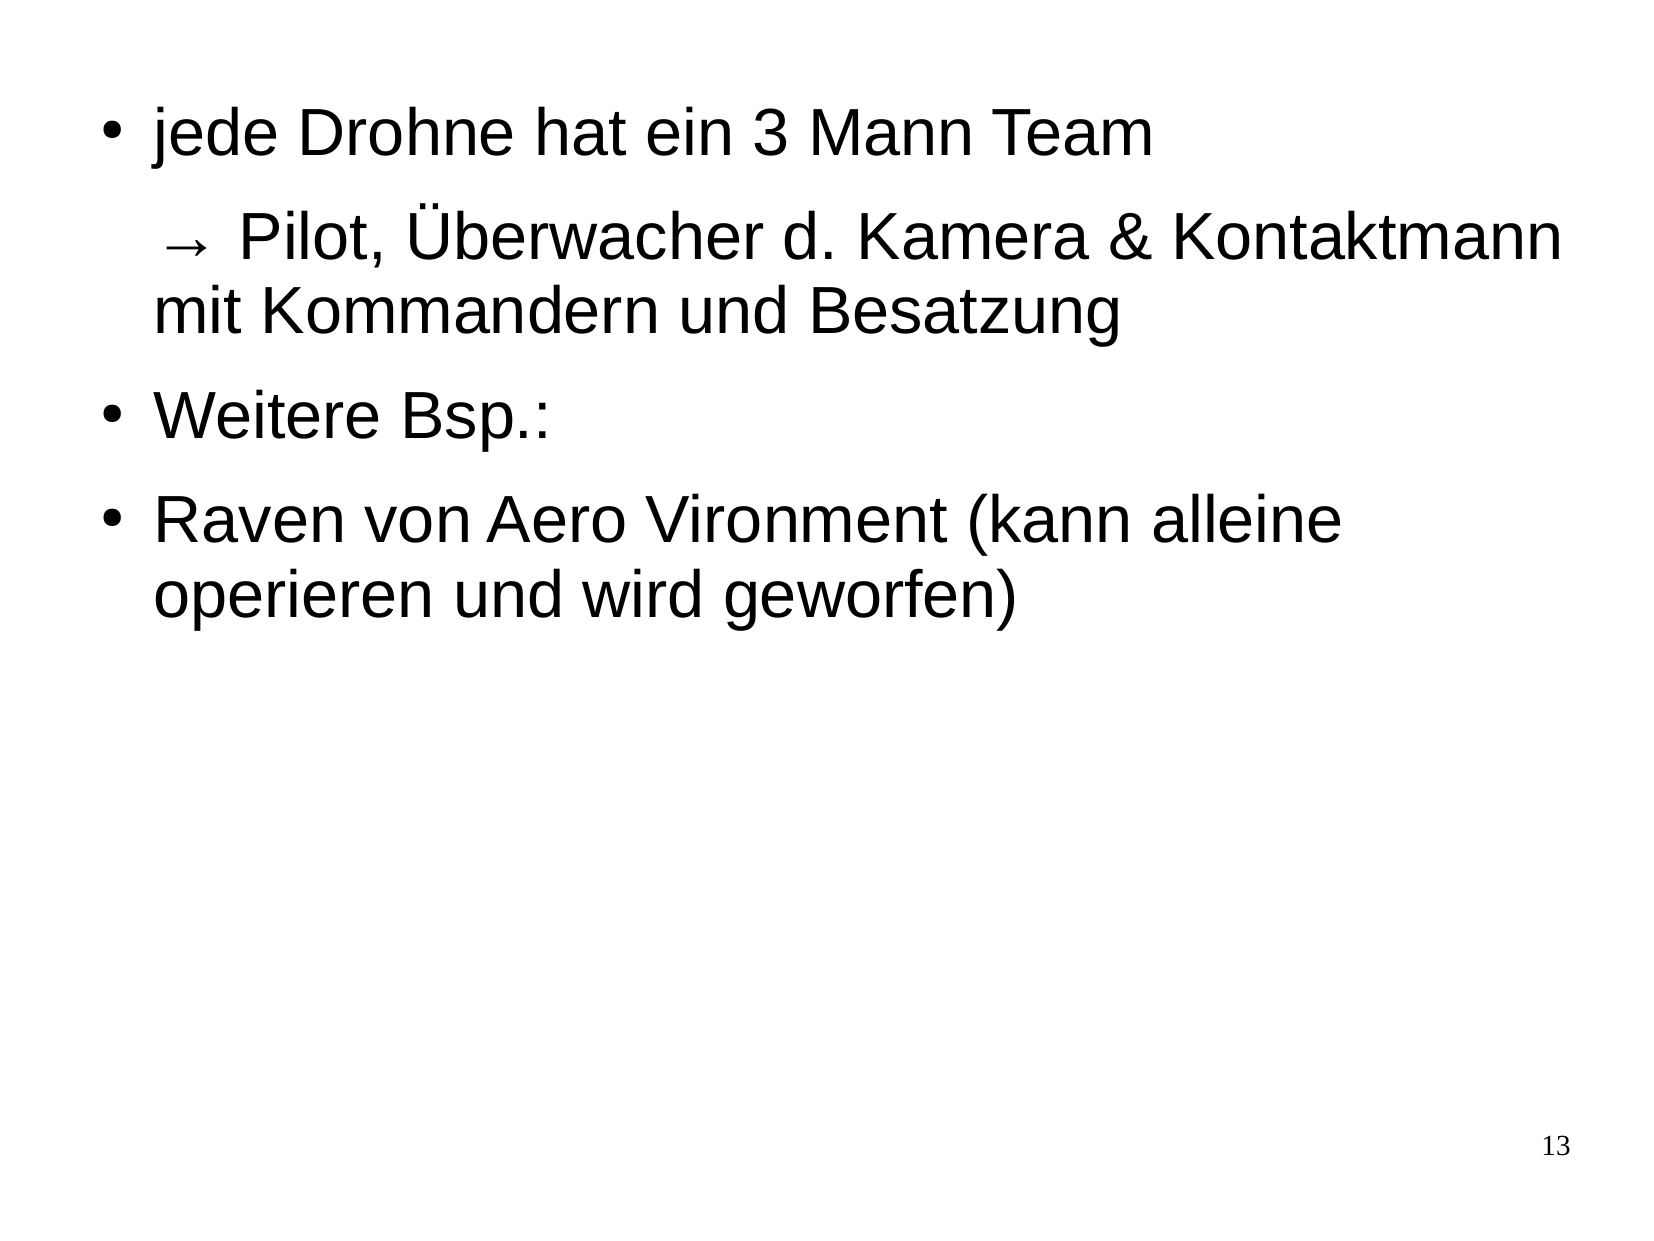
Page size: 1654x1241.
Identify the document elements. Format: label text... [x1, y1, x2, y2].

list jede Drohne hat ein 3 Mann Team → Pilot, Überwacher d. Kamera & Kontaktmann mit Kommandern und Besatzung Weitere Bsp.: Raven von Aero Vironment (kann alleine operieren und wird geworfen) [82, 94, 1571, 1111]
